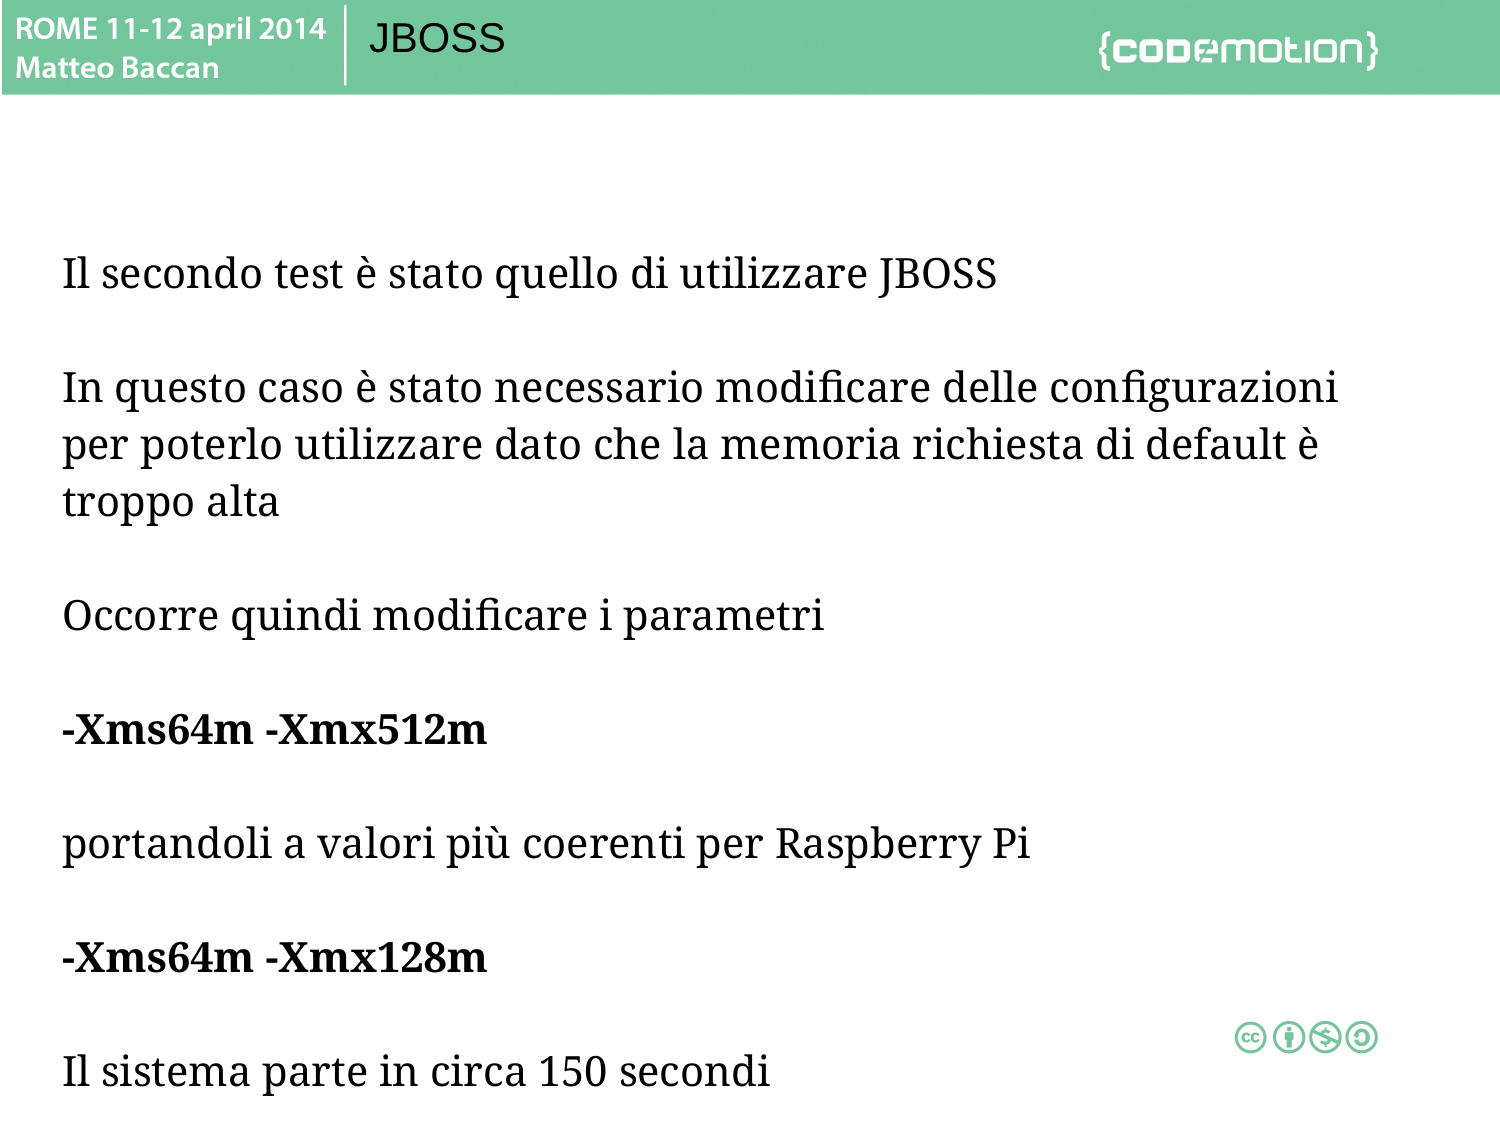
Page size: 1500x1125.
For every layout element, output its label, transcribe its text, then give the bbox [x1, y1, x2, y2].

list JBOSS [354, 7, 1380, 83]
picture [2, 0, 1500, 1125]
text_box Il secondo test è stato quello di utilizzare JBOSS In questo caso è stato necessario modificare delle configurazioni per poterlo utilizzare dato che la memoria richiesta di default è troppo alta Occorre quindi modificare i parametri -Xms64m -Xmx512m portandoli a valori più coerenti per Raspberry Pi -Xms64m -Xmx128m Il sistema parte in circa 150 secondi [47, 236, 1430, 965]
